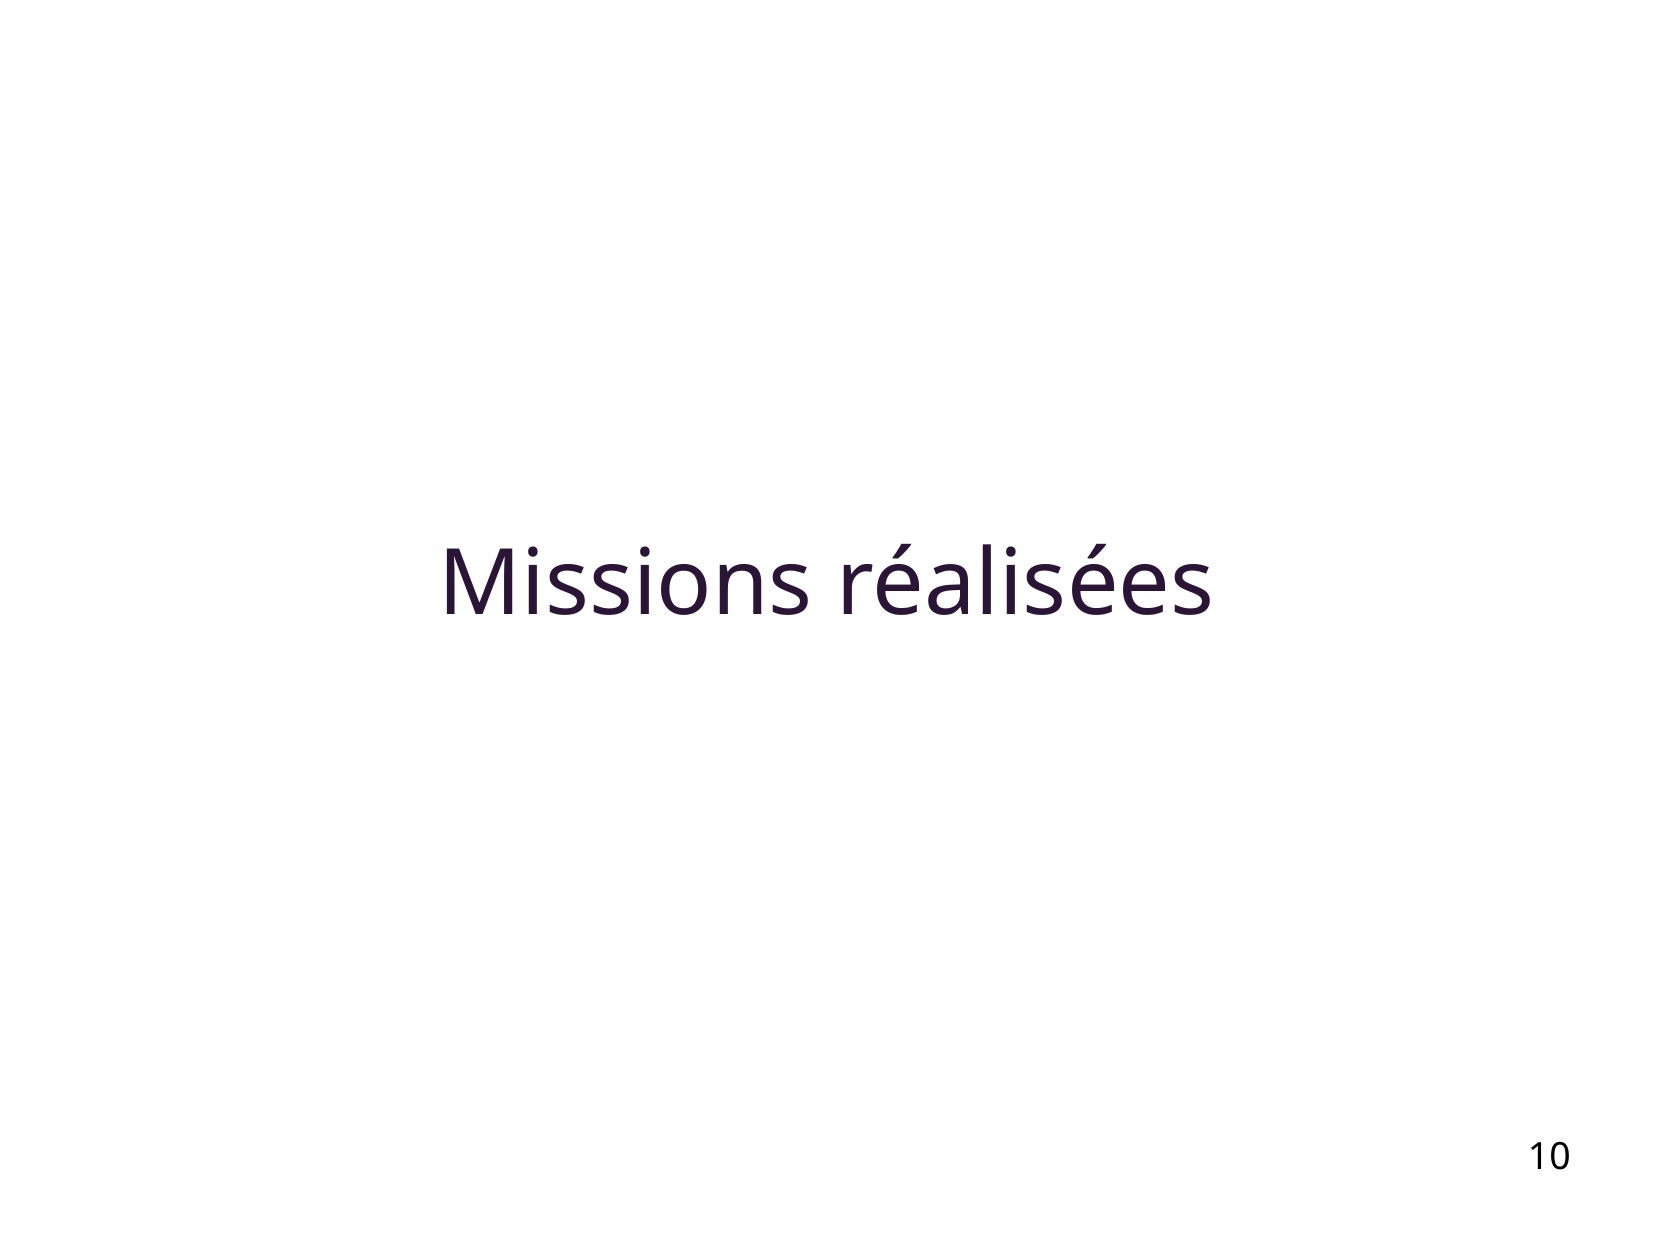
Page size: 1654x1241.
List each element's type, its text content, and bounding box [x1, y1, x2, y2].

title Missions réalisées [82, 516, 1571, 724]
